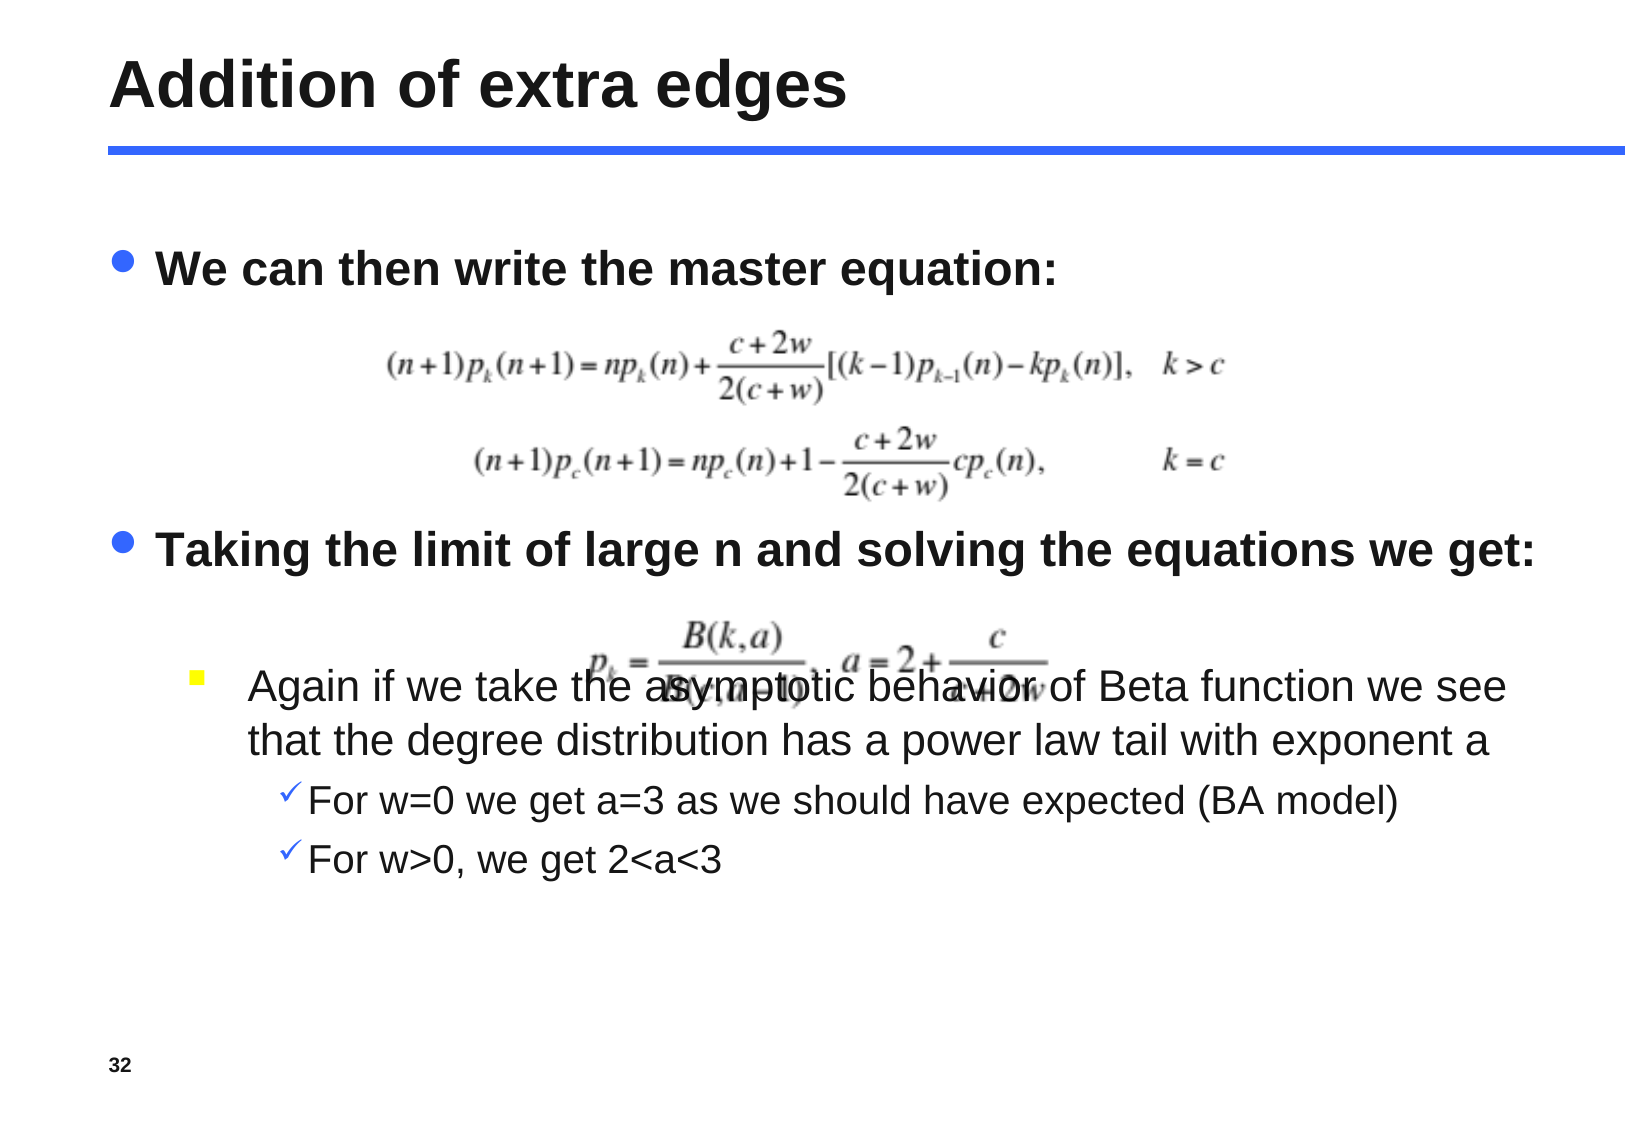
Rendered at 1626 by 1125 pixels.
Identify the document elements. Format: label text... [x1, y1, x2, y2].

chart [581, 600, 1071, 720]
text_box <number> [108, 1051, 188, 1077]
title Addition of extra edges [108, 30, 1558, 131]
list We can then write the master equation: Taking the limit of large n and solving the equations we get: Again if we take the asymptotic behavior of Beta function we see that the degree distribution has a power law tail with exponent a For w=0 we get a=3 as we should have expected (BA model) For w>0, we get 2<a<3 [108, 237, 1558, 975]
chart [366, 312, 1245, 517]
